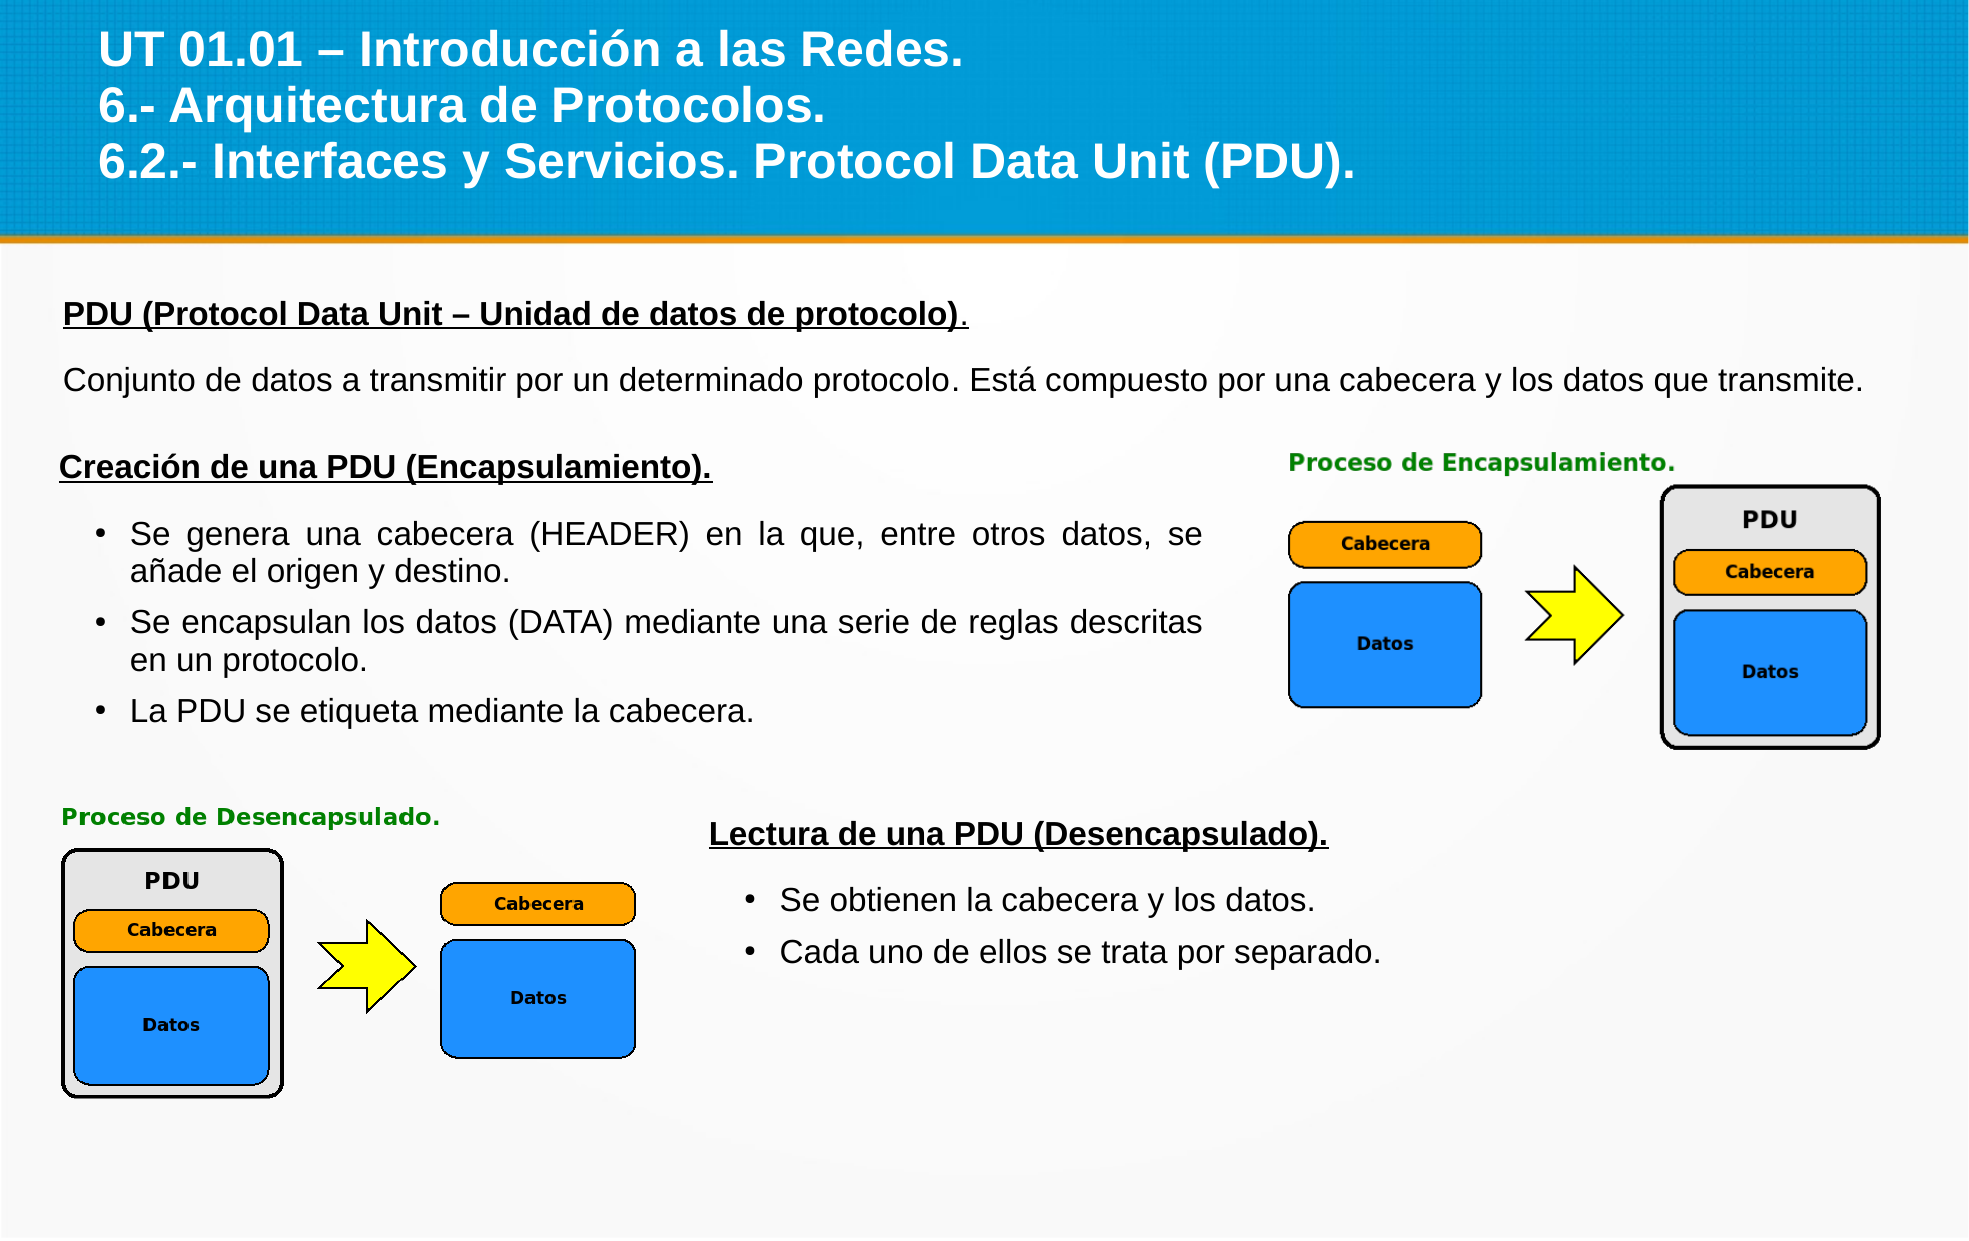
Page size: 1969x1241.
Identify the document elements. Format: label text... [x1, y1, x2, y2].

title UT 01.01 – Introducción a las Redes. 6.- Arquitectura de Protocolos. 6.2.- Interfaces y Servicios. Protocol Data Unit (PDU). [98, 19, 1870, 189]
list Creación de una PDU (Encapsulamiento). Se genera una cabecera (HEADER) en la que, entre otros datos, se añade el origen y destino. Se encapsulan los datos (DATA) mediante una serie de reglas descritas en un protocolo. La PDU se etiqueta mediante la cabecera. [59, 448, 1205, 733]
list Lectura de una PDU (Desencapsulado). Se obtienen la cabecera y los datos. Cada uno de ellos se trata por separado. [708, 814, 1512, 969]
list PDU (Protocol Data Unit – Unidad de datos de protocolo). Conjunto de datos a transmitir por un determinado protocolo. Está compuesto por una cabecera y los datos que transmite. [62, 295, 1906, 414]
picture [0, 233, 1969, 1241]
